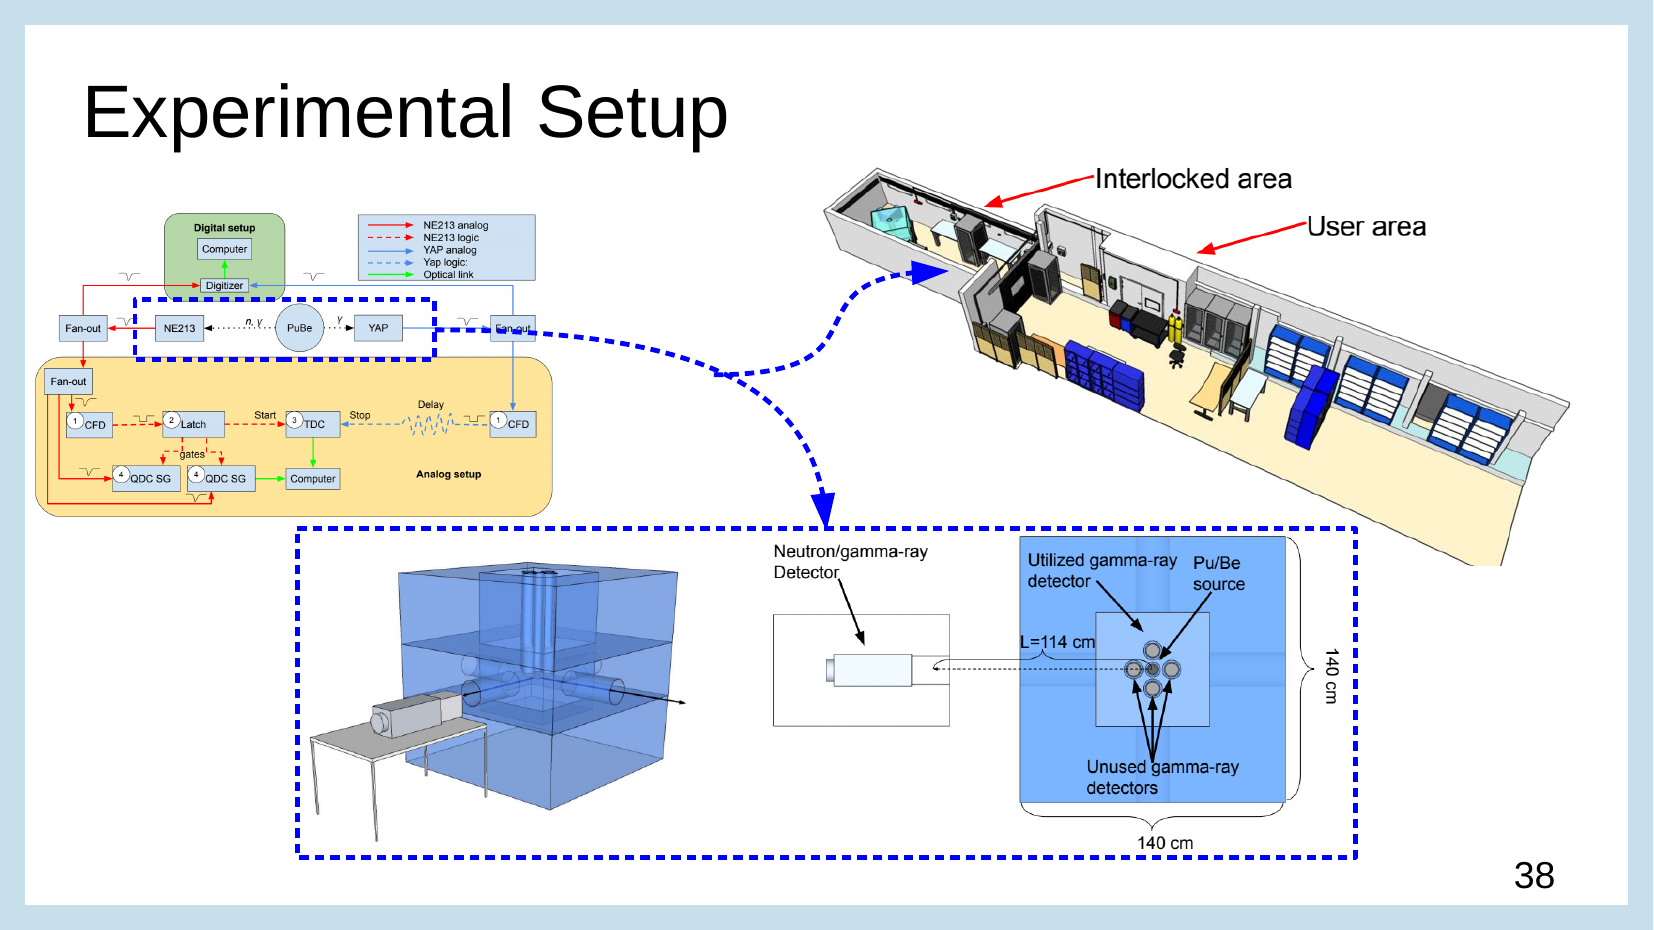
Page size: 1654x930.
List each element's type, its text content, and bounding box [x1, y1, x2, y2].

picture [30, 209, 555, 522]
title Experimental Setup [82, 35, 1560, 189]
picture [299, 164, 1571, 855]
